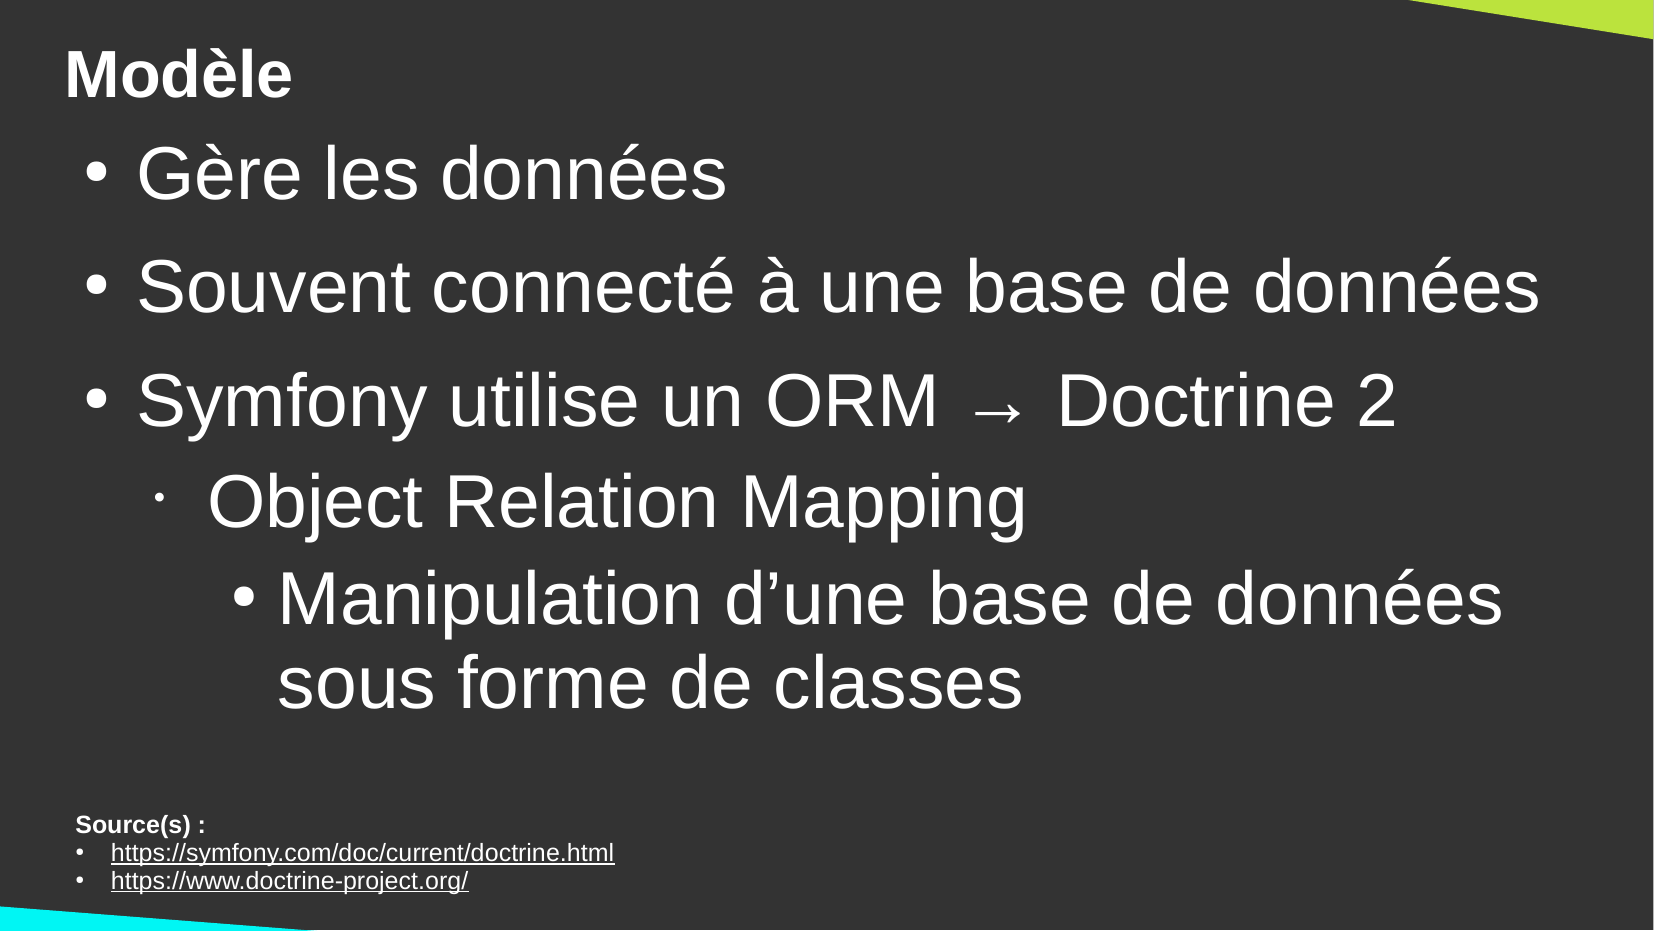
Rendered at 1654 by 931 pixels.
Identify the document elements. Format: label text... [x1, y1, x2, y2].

title Modèle [64, 37, 1365, 113]
text_box [0, 906, 318, 931]
text_box Source(s) : https://symfony.com/doc/current/doctrine.html https://www.doctrine-project.org/ [60, 803, 1546, 903]
list Gère les données Souvent connecté à une base de données Symfony utilise un ORM → Doctrine 2 Object Relation Mapping Manipulation d’une base de données sous forme de classes [65, 131, 1630, 768]
text_box [1408, 0, 1654, 40]
